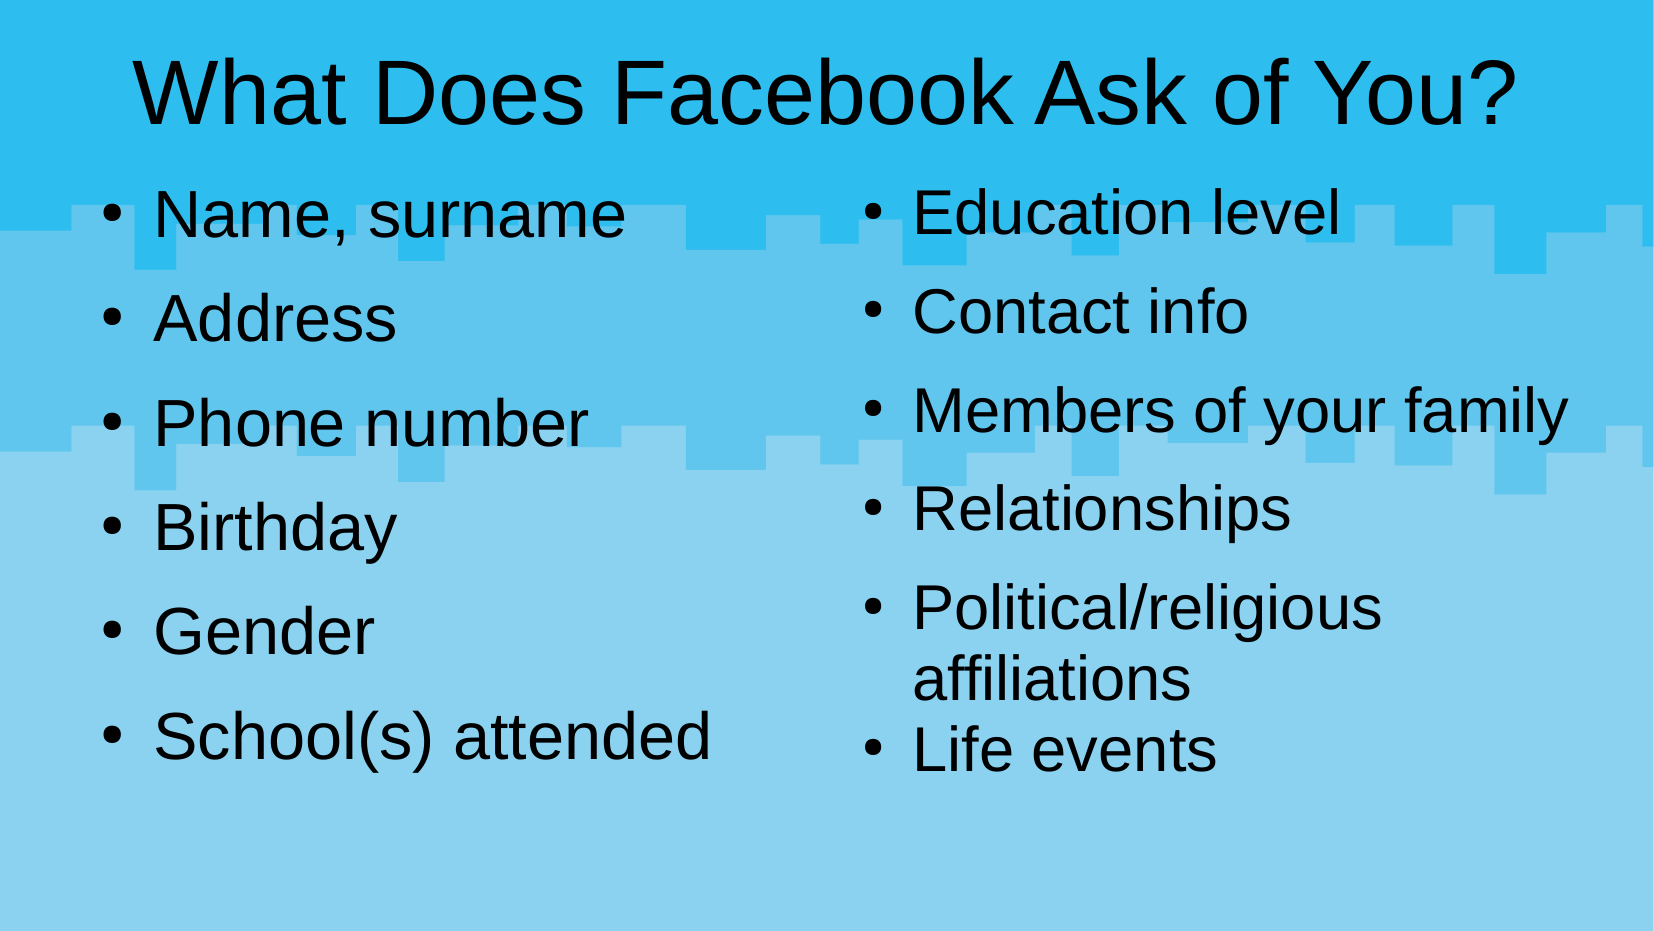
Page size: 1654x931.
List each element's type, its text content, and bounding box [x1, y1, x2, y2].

picture [0, 0, 1654, 931]
list Name, surname Address Phone number Birthday Gender School(s) attended [82, 177, 809, 827]
list Education level Contact info Members of your family Relationships Political/religious affiliations Life events [845, 177, 1572, 827]
title What Does Facebook Ask of You? [82, 37, 1571, 148]
